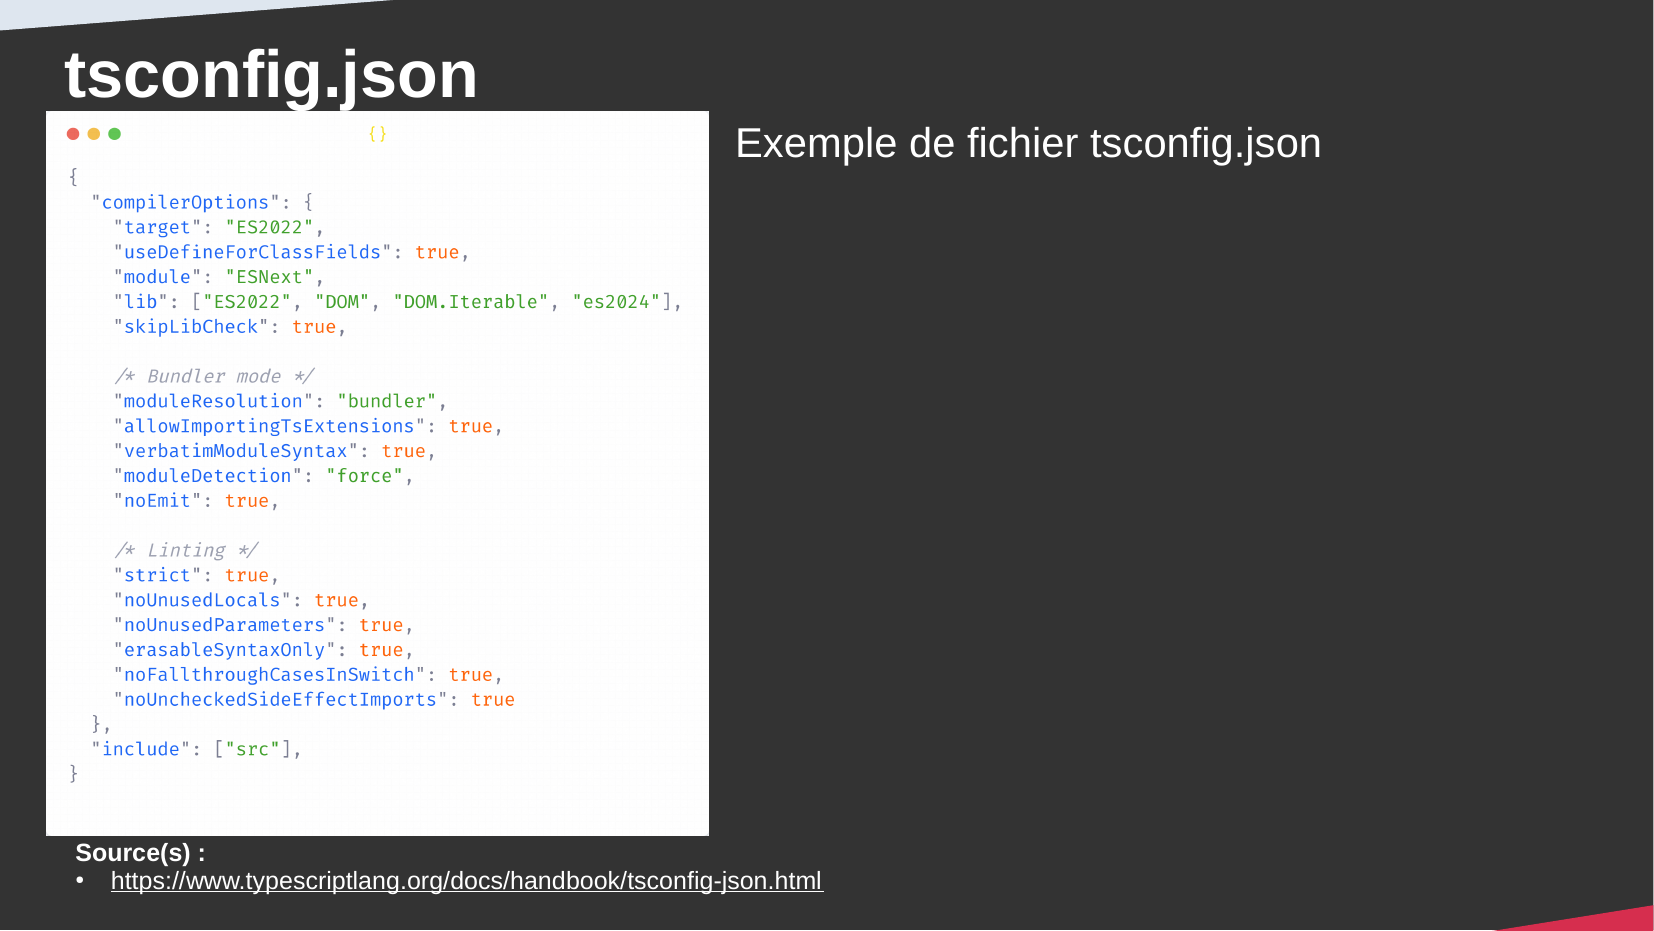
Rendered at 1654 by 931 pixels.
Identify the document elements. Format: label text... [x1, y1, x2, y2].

title tsconfig.json [64, 37, 1365, 113]
text_box Exemple de fichier tsconfig.json [720, 112, 1565, 182]
text_box [0, 0, 393, 31]
text_box Source(s) : https://www.typescriptlang.org/docs/handbook/tsconfig-json.html [60, 775, 1546, 903]
picture [46, 111, 709, 836]
text_box [1492, 905, 1654, 931]
